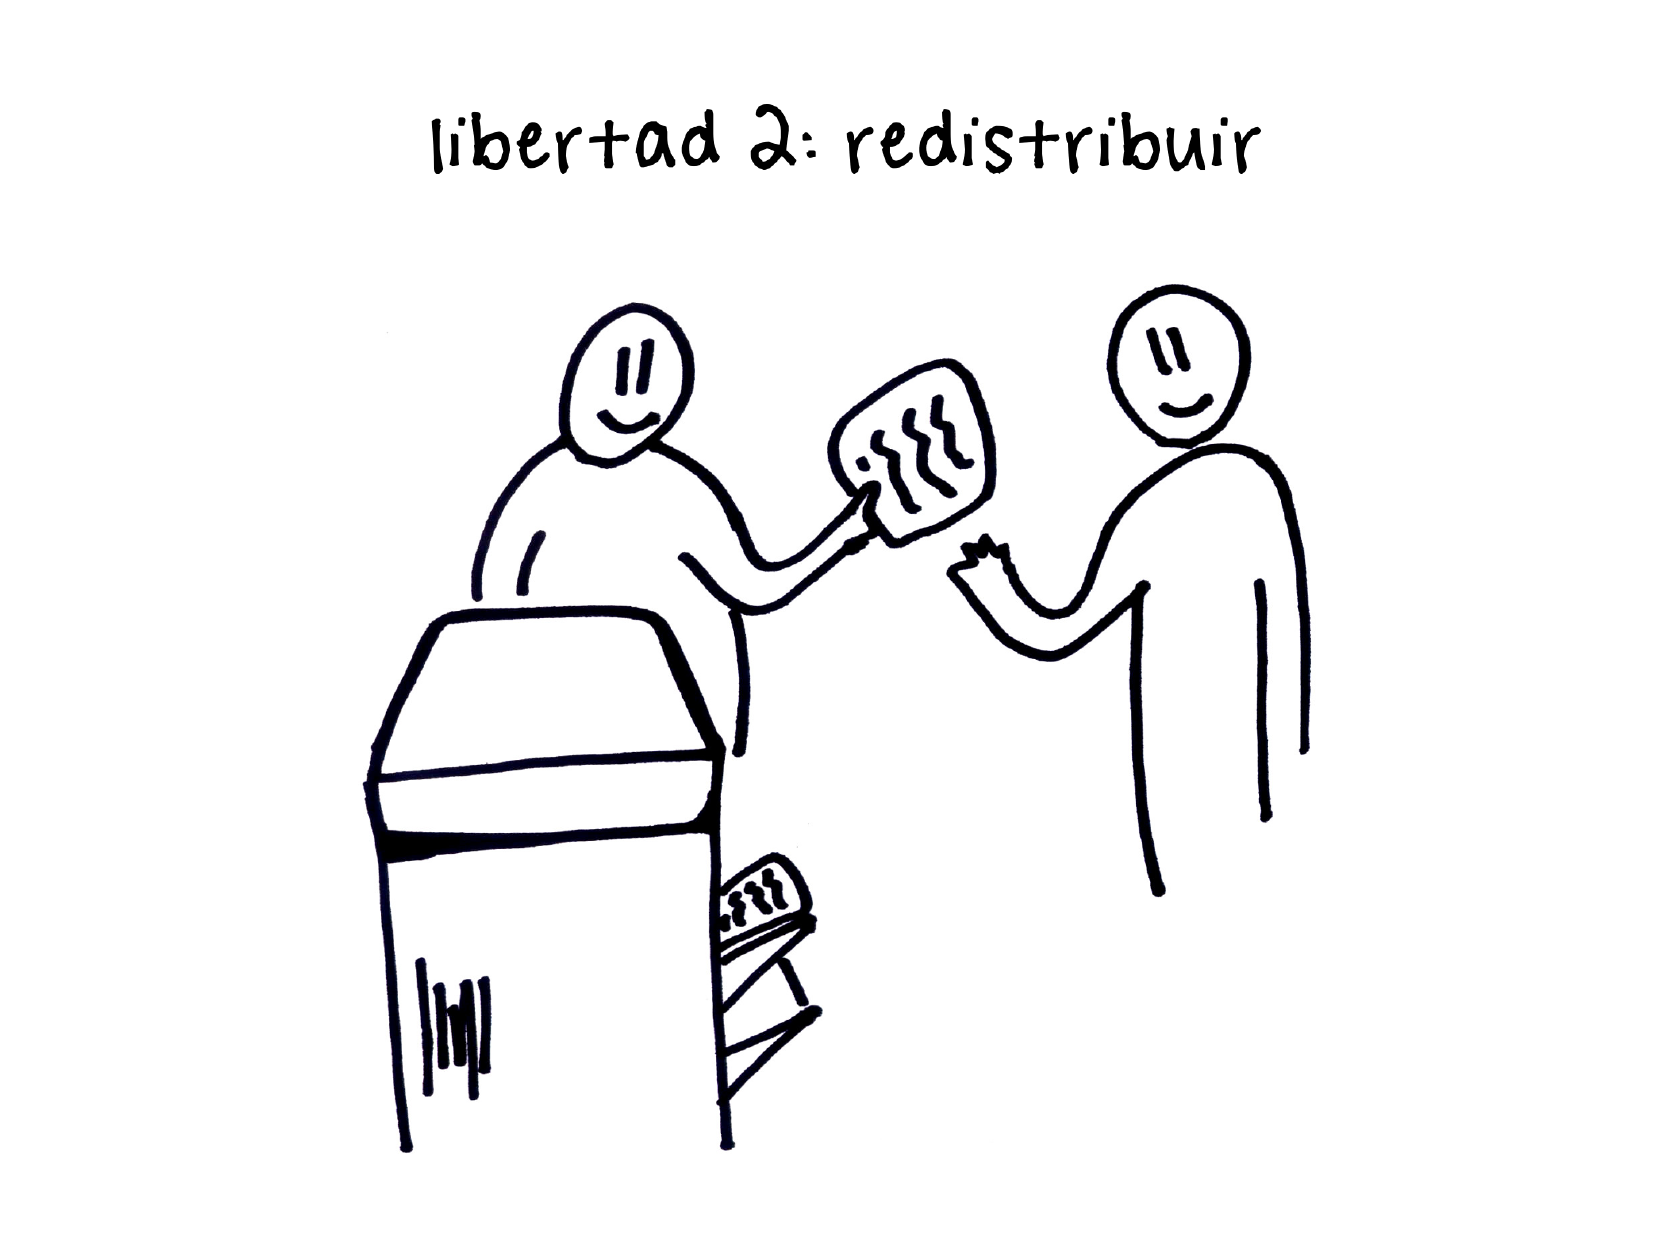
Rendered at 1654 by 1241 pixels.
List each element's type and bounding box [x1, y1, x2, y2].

picture [186, 35, 1477, 1219]
